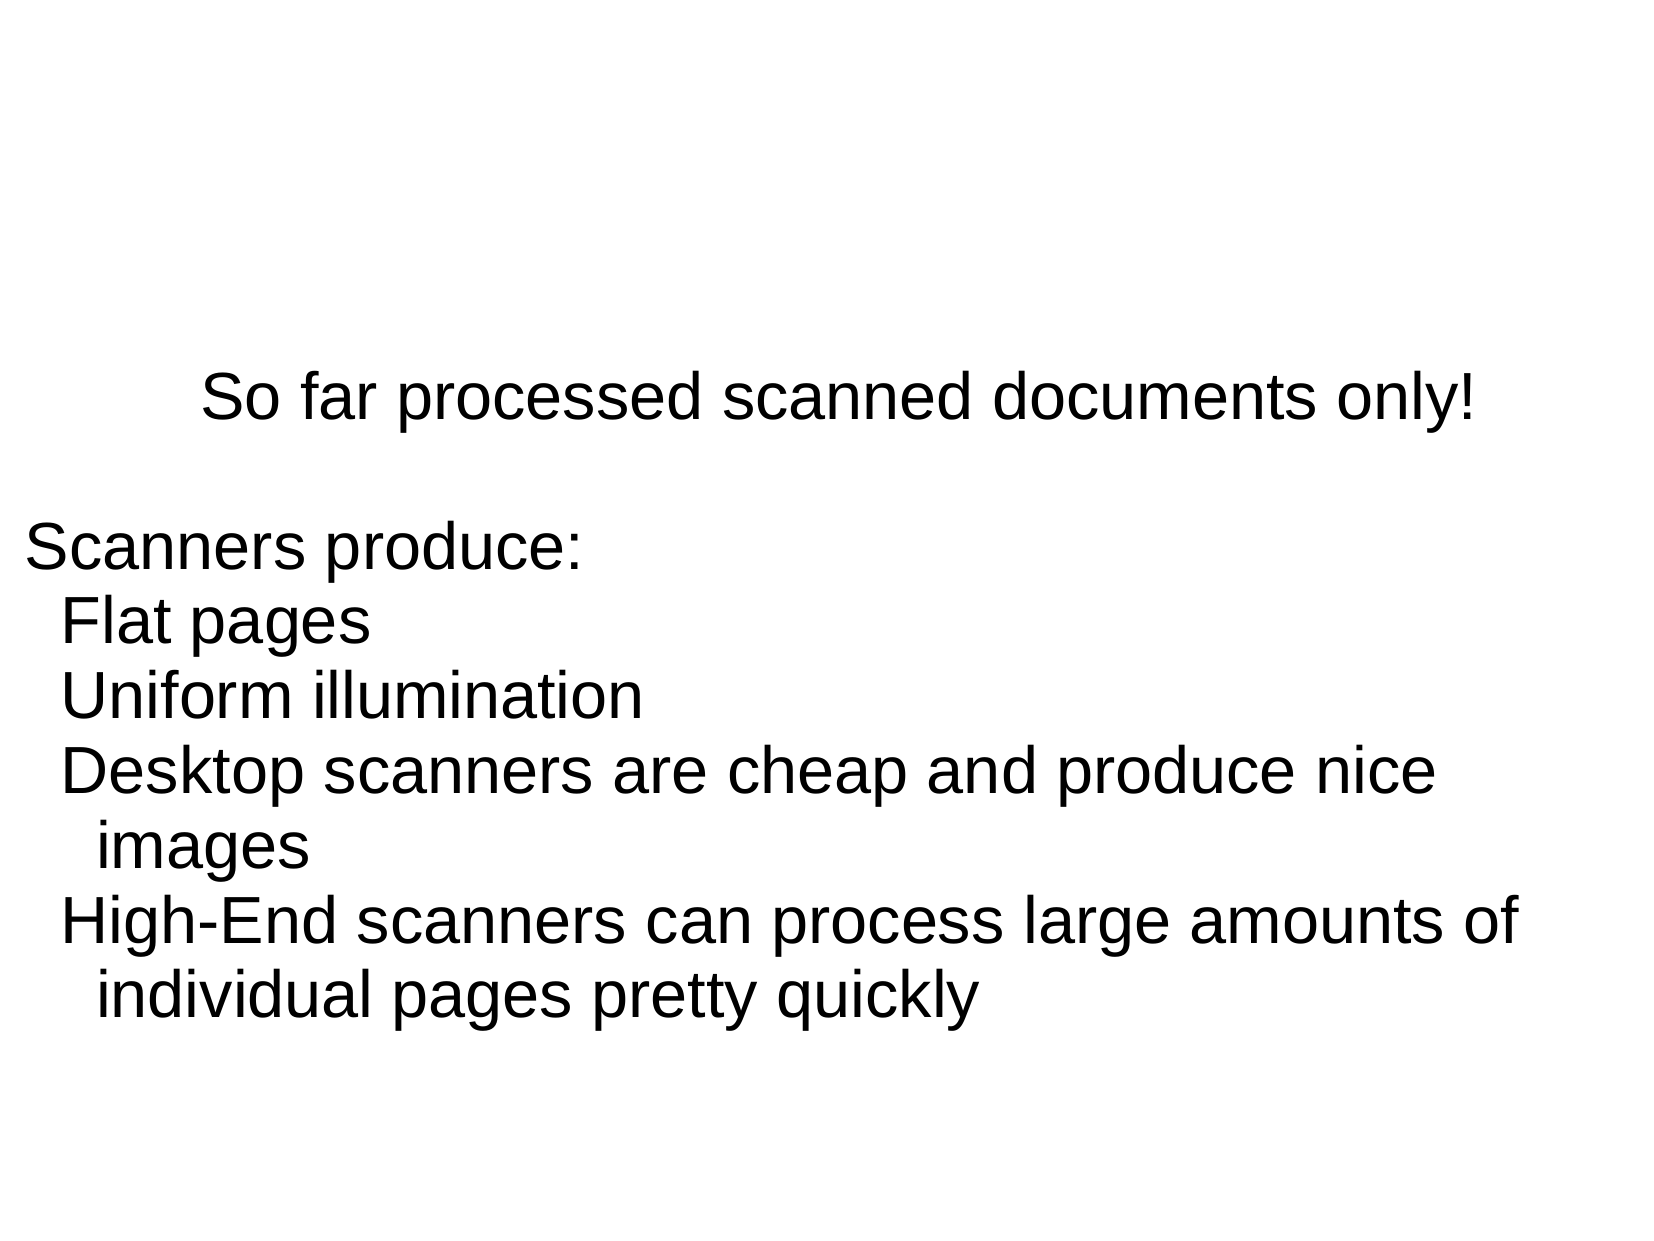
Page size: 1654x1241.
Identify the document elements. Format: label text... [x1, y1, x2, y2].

subtitle So far processed scanned documents only! Scanners produce: Flat pages Uniform illumination Desktop scanners are cheap and produce nice images High-End scanners can process large amounts of individual pages pretty quickly [25, 226, 1654, 1166]
